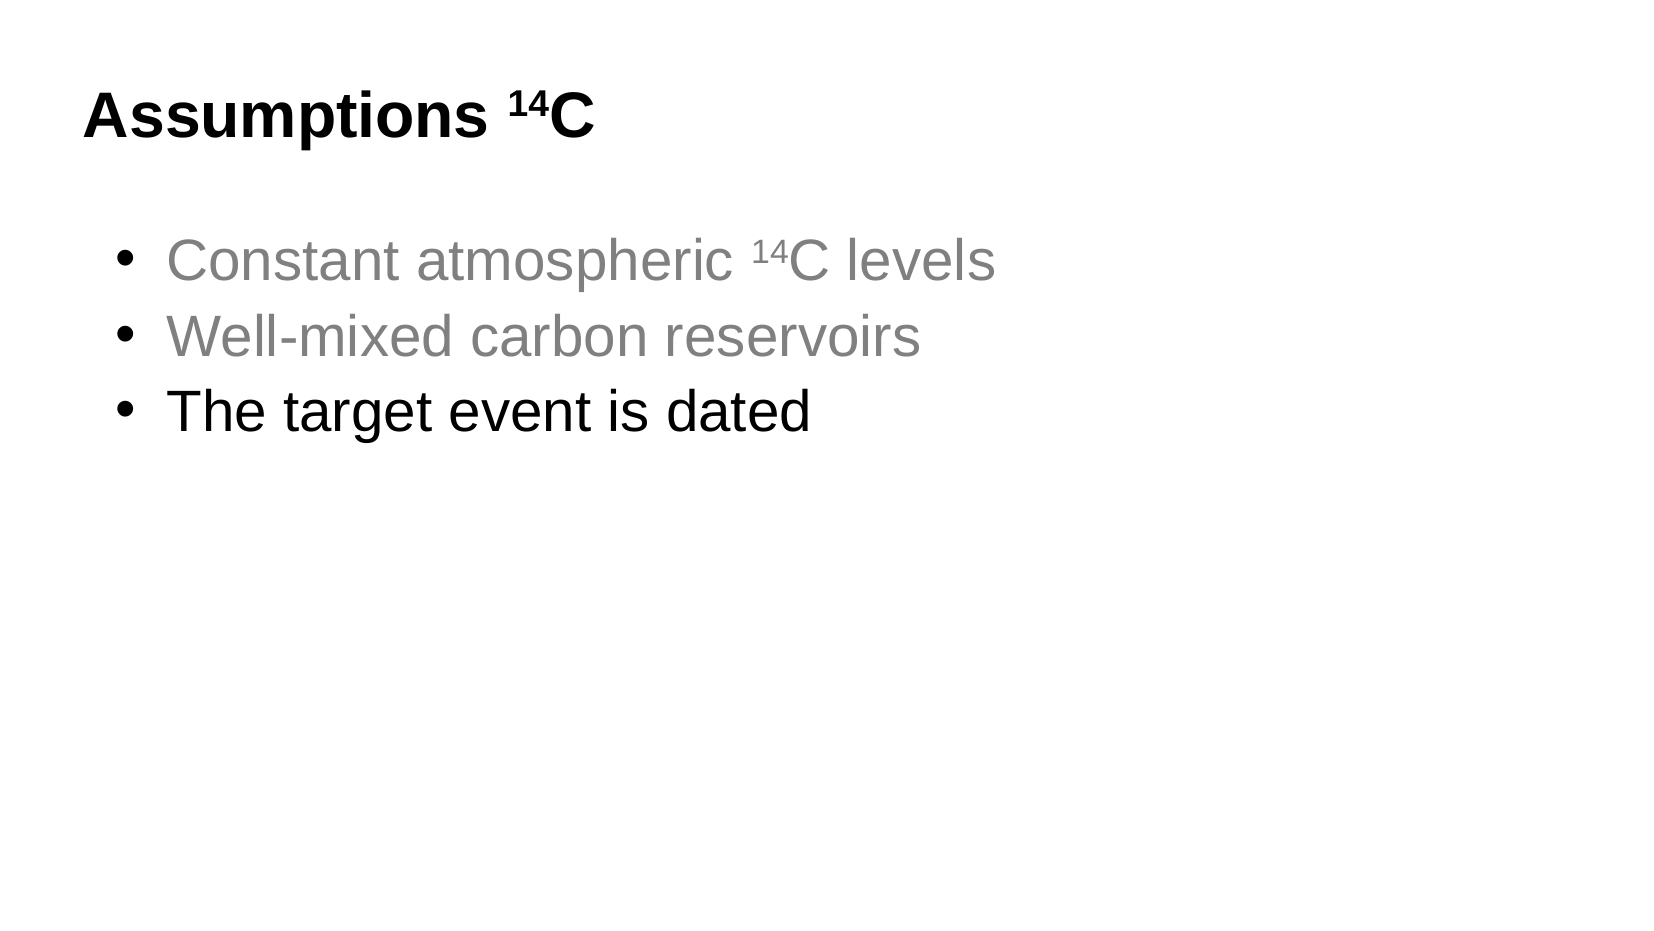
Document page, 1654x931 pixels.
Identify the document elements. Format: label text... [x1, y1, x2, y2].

text_box Constant atmospheric 14C levels Well-mixed carbon reservoirs The target event is dated [114, 216, 1603, 831]
text_box Assumptions 14C [82, 55, 1571, 252]
